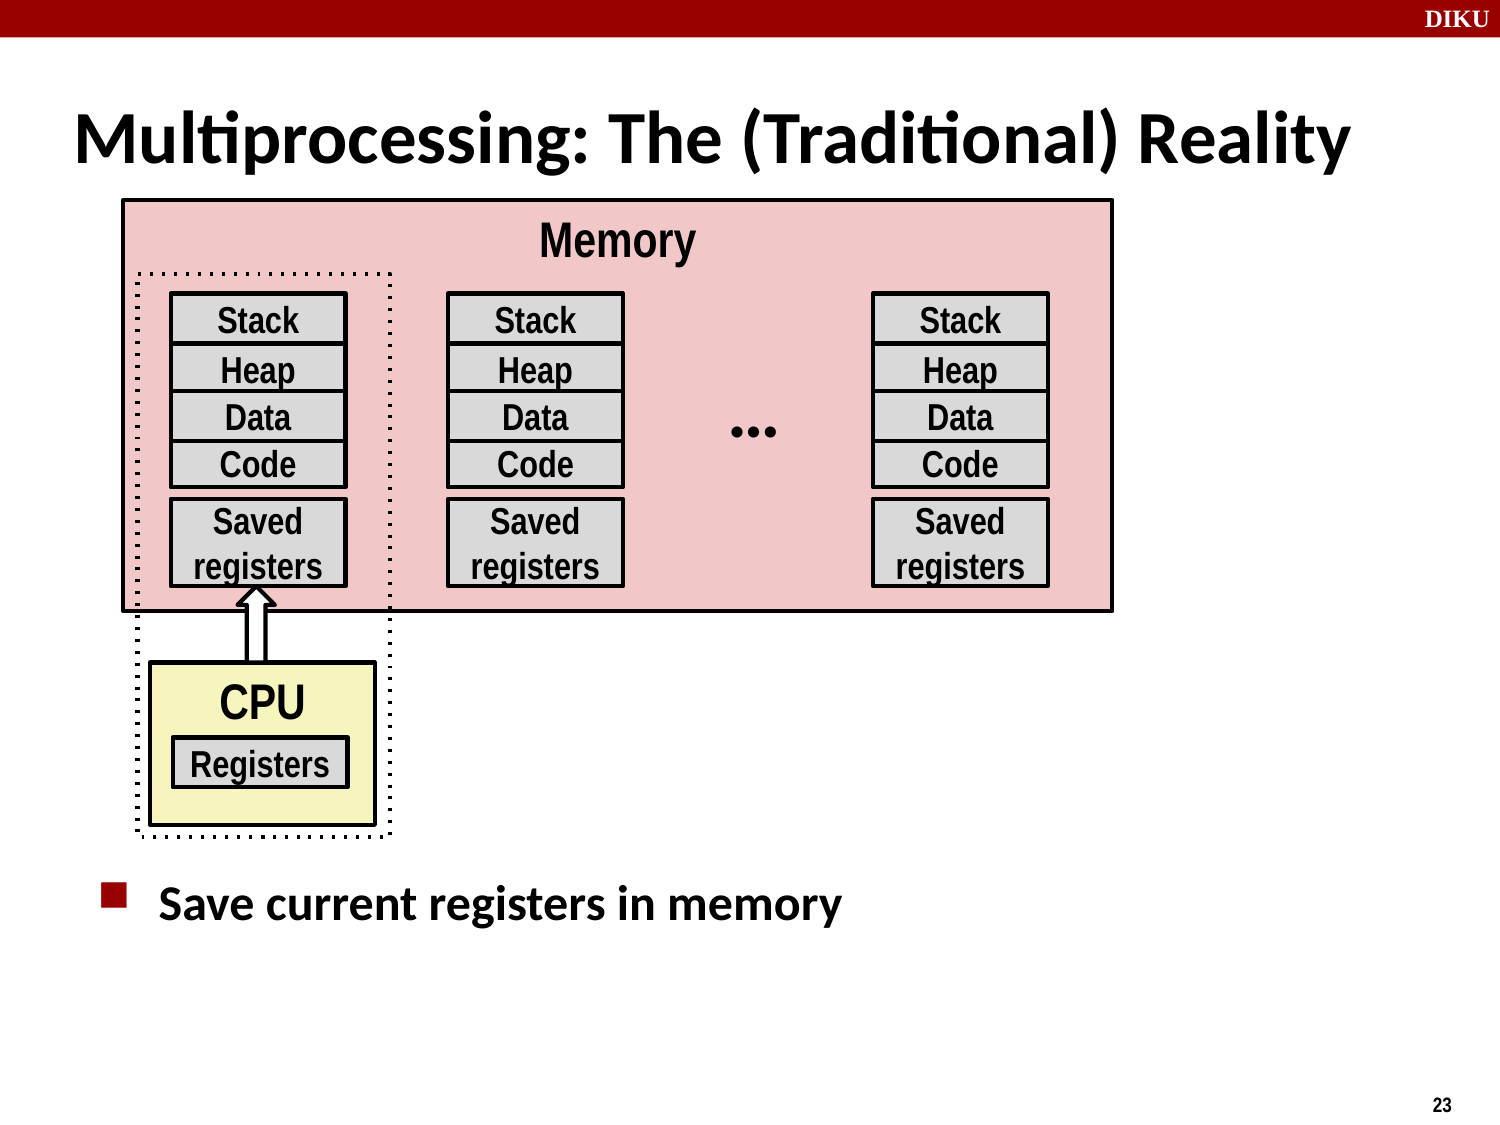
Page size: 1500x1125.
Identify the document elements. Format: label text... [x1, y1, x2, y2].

text_box Saved registers [447, 498, 623, 587]
text_box Code [170, 441, 346, 488]
text_box Registers [172, 737, 348, 788]
text_box Stack [872, 293, 1048, 343]
text_box Heap [560, 366, 567, 380]
text_box Heap [872, 343, 1048, 390]
text_box Code [447, 441, 623, 488]
text_box Saved registers [872, 498, 1048, 587]
text_box Data [170, 390, 346, 441]
text_box Code [872, 441, 1048, 488]
text_box [237, 586, 275, 663]
text_box Save current registers in memory [87, 862, 1488, 950]
text_box Stack [170, 293, 346, 343]
text_box Heap [282, 366, 289, 380]
text_box CPU [150, 662, 375, 825]
text_box Saved registers [170, 498, 346, 587]
text_box Data [447, 390, 623, 441]
text_box Data [872, 390, 1048, 441]
text_box Heap [985, 366, 992, 380]
text_box Heap [447, 343, 623, 390]
text_box Heap [170, 343, 346, 390]
text_box … [713, 355, 796, 460]
text_box Multiprocessing: The (Traditional) Reality [58, 71, 1450, 197]
text_box Memory [123, 200, 1113, 612]
text_box Stack [447, 293, 623, 343]
